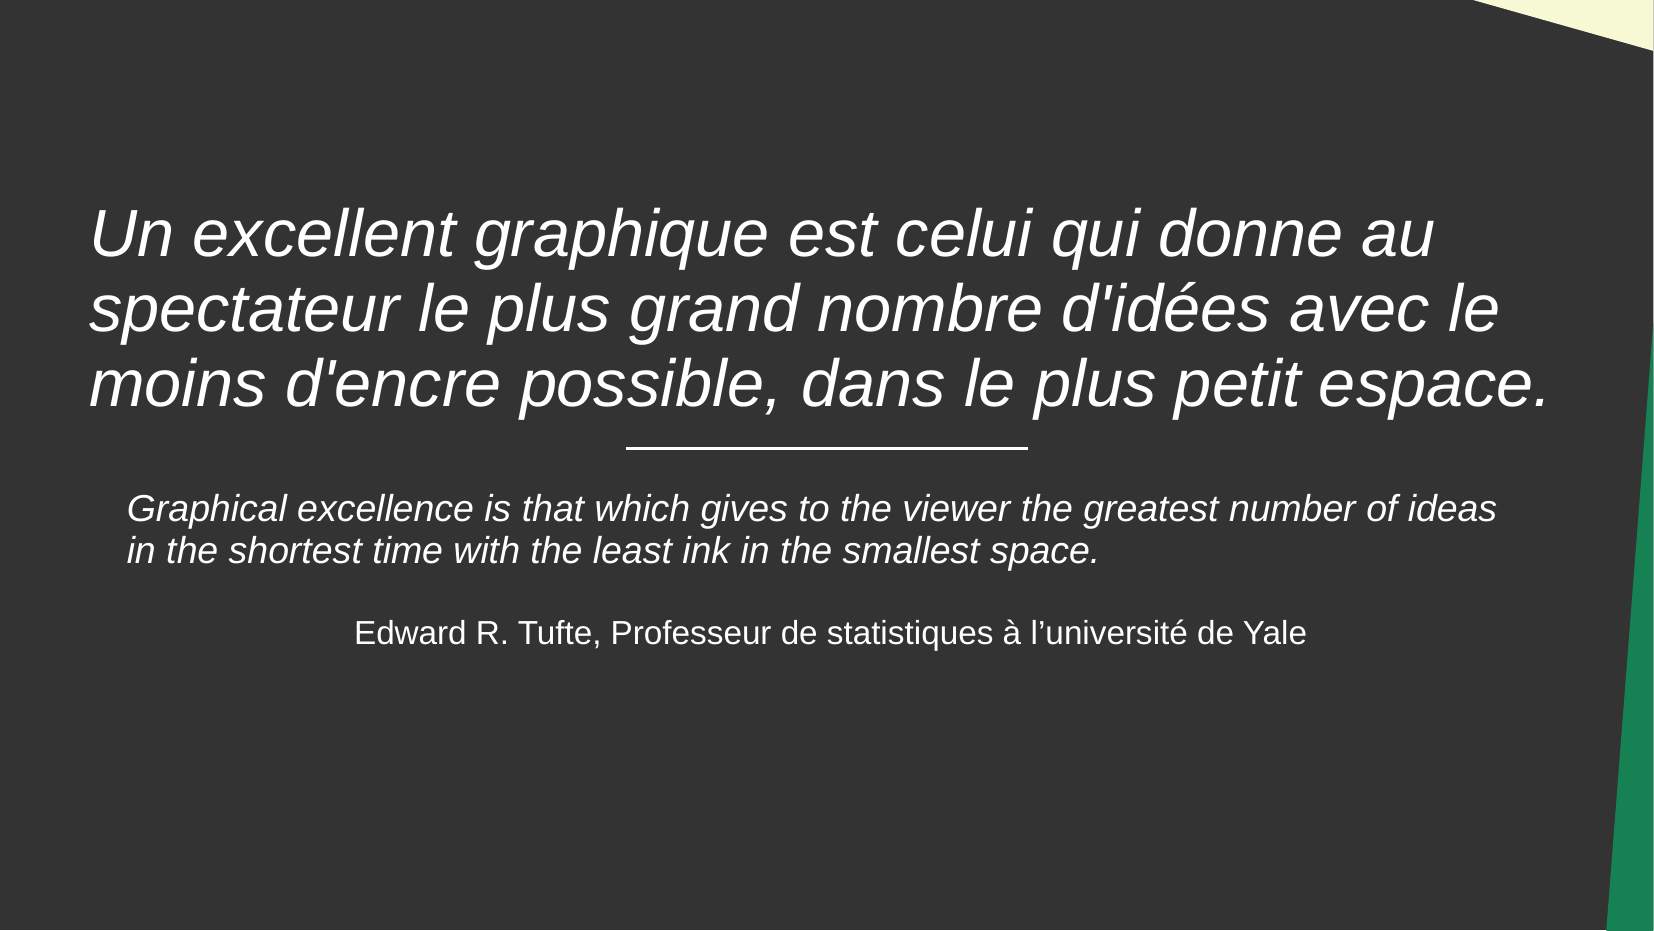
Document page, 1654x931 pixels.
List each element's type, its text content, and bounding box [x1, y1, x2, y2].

title Edward R. Tufte, Professeur de statistiques à l’université de Yale [31, 614, 1622, 652]
text_box [1606, 313, 1654, 931]
text_box [1473, 0, 1654, 52]
text_box Un excellent graphique est celui qui donne au spectateur le plus grand nombre d'idées avec le moins d'encre possible, dans le plus petit espace. [74, 188, 1580, 429]
text_box Graphical excellence is that which gives to the viewer the greatest number of ideas in the shortest time with the least ink in the smallest space. [112, 479, 1542, 579]
